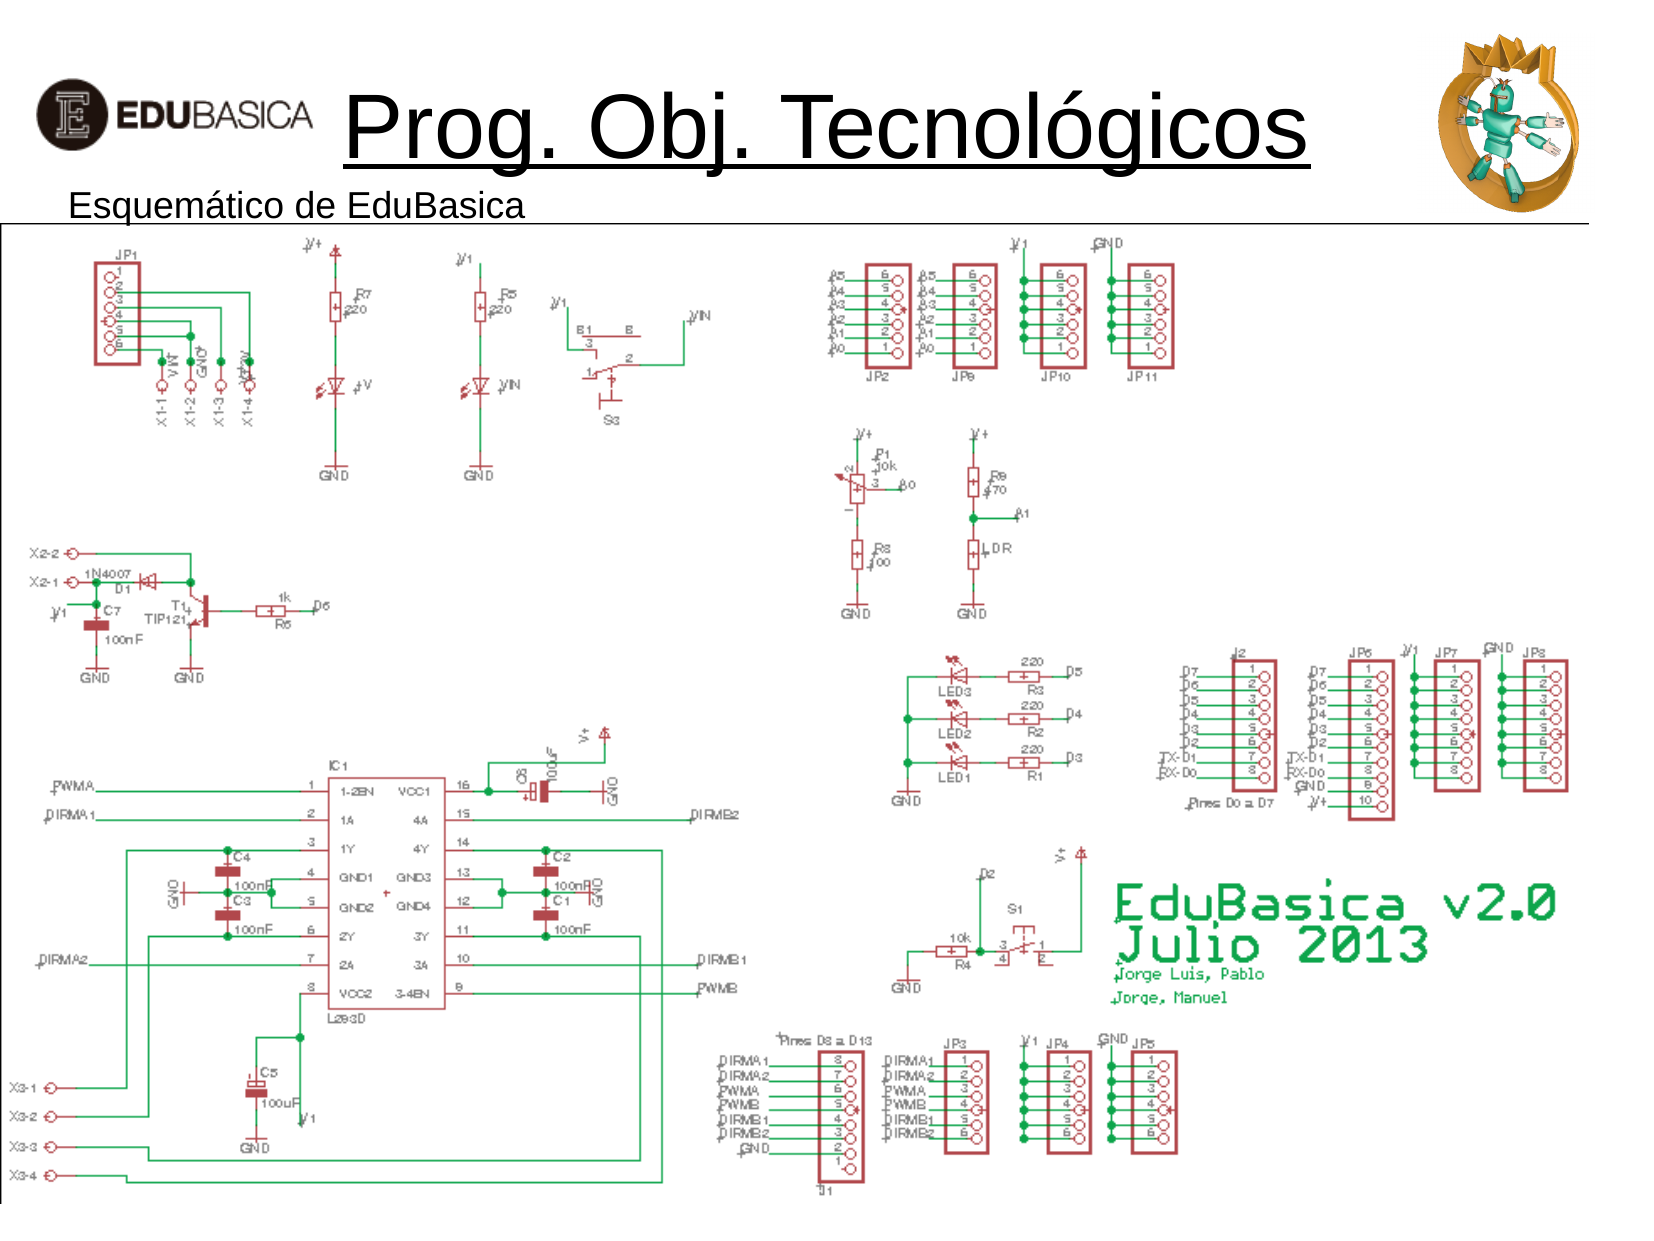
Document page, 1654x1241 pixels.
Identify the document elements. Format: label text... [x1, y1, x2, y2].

title Prog. Obj. Tecnológicos [82, 23, 1571, 223]
text_box Esquemático de EduBasica [53, 177, 541, 234]
picture [1417, 33, 1595, 213]
picture [35, 77, 316, 154]
picture [0, 223, 1589, 1204]
